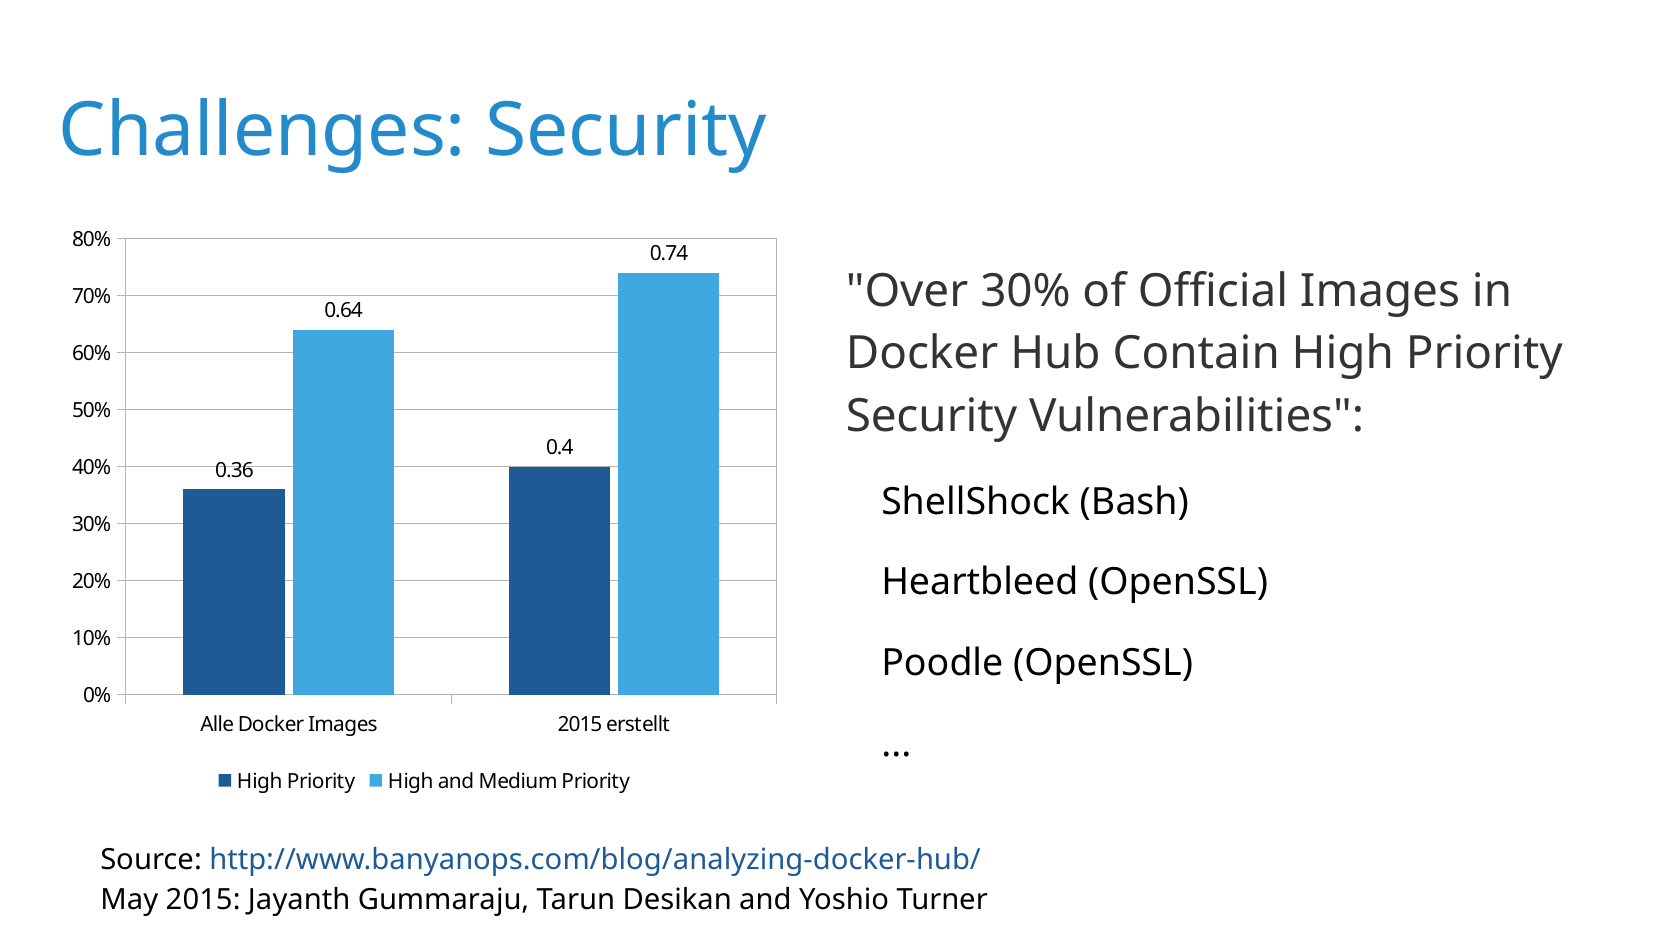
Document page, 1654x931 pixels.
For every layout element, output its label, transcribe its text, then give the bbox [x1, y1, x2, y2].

list "Over 30% of Official Images in Docker Hub Contain High Priority Security Vulnerabilities": ShellShock (Bash) Heartbleed (OpenSSL) Poodle (OpenSSL) ... [845, 257, 1596, 789]
title Challenges: Security [59, 59, 1595, 178]
text_box Source: http://www.banyanops.com/blog/analyzing-docker-hub/ May 2015: Jayanth Gummaraju, Tarun Desikan and Yoshio Turner [94, 838, 955, 917]
chart [57, 212, 792, 801]
